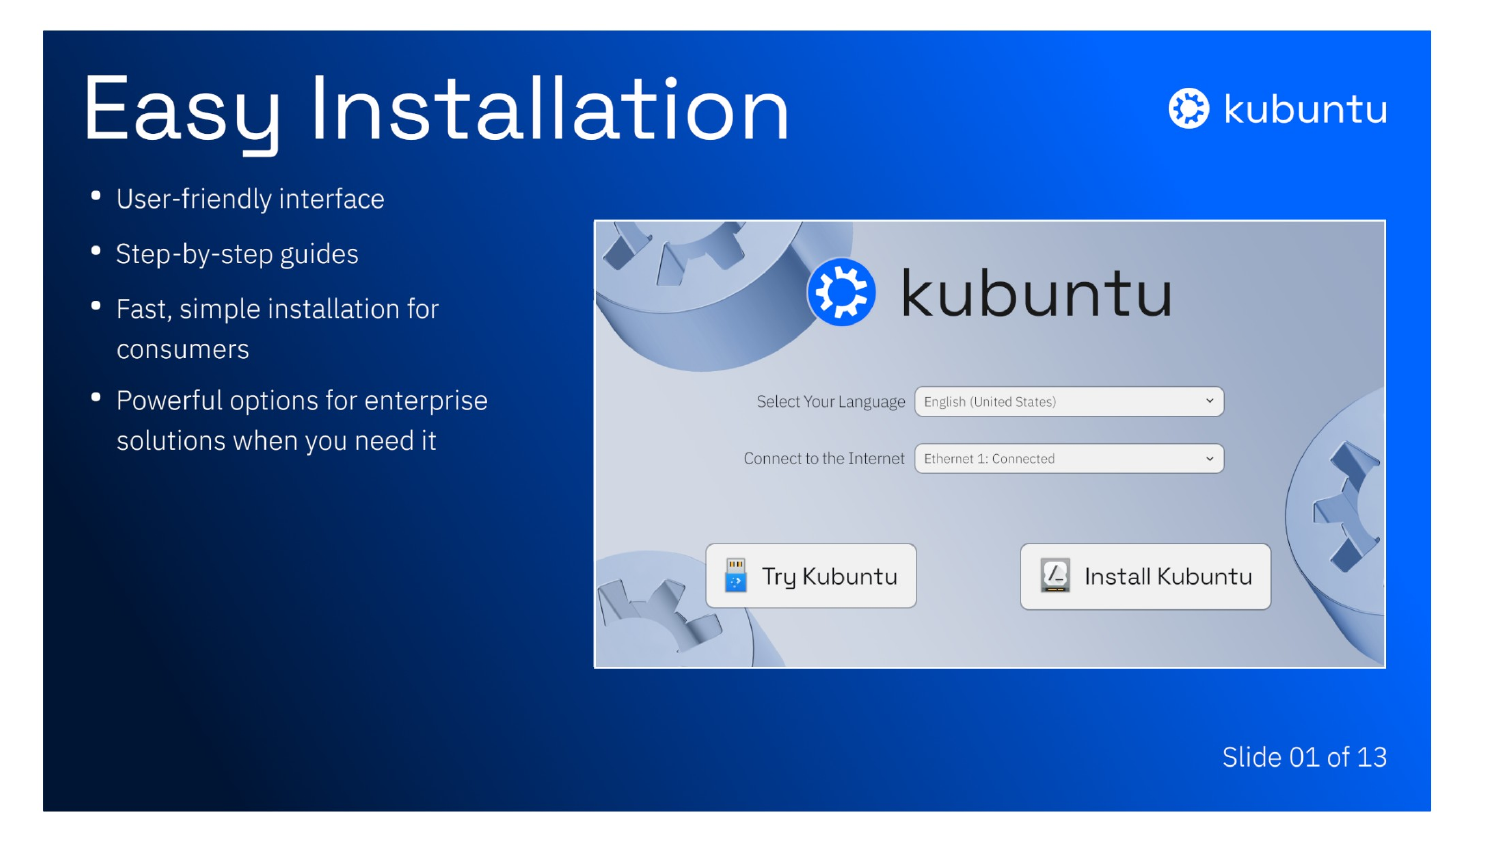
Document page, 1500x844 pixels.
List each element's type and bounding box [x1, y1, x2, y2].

picture [37, 24, 1437, 819]
